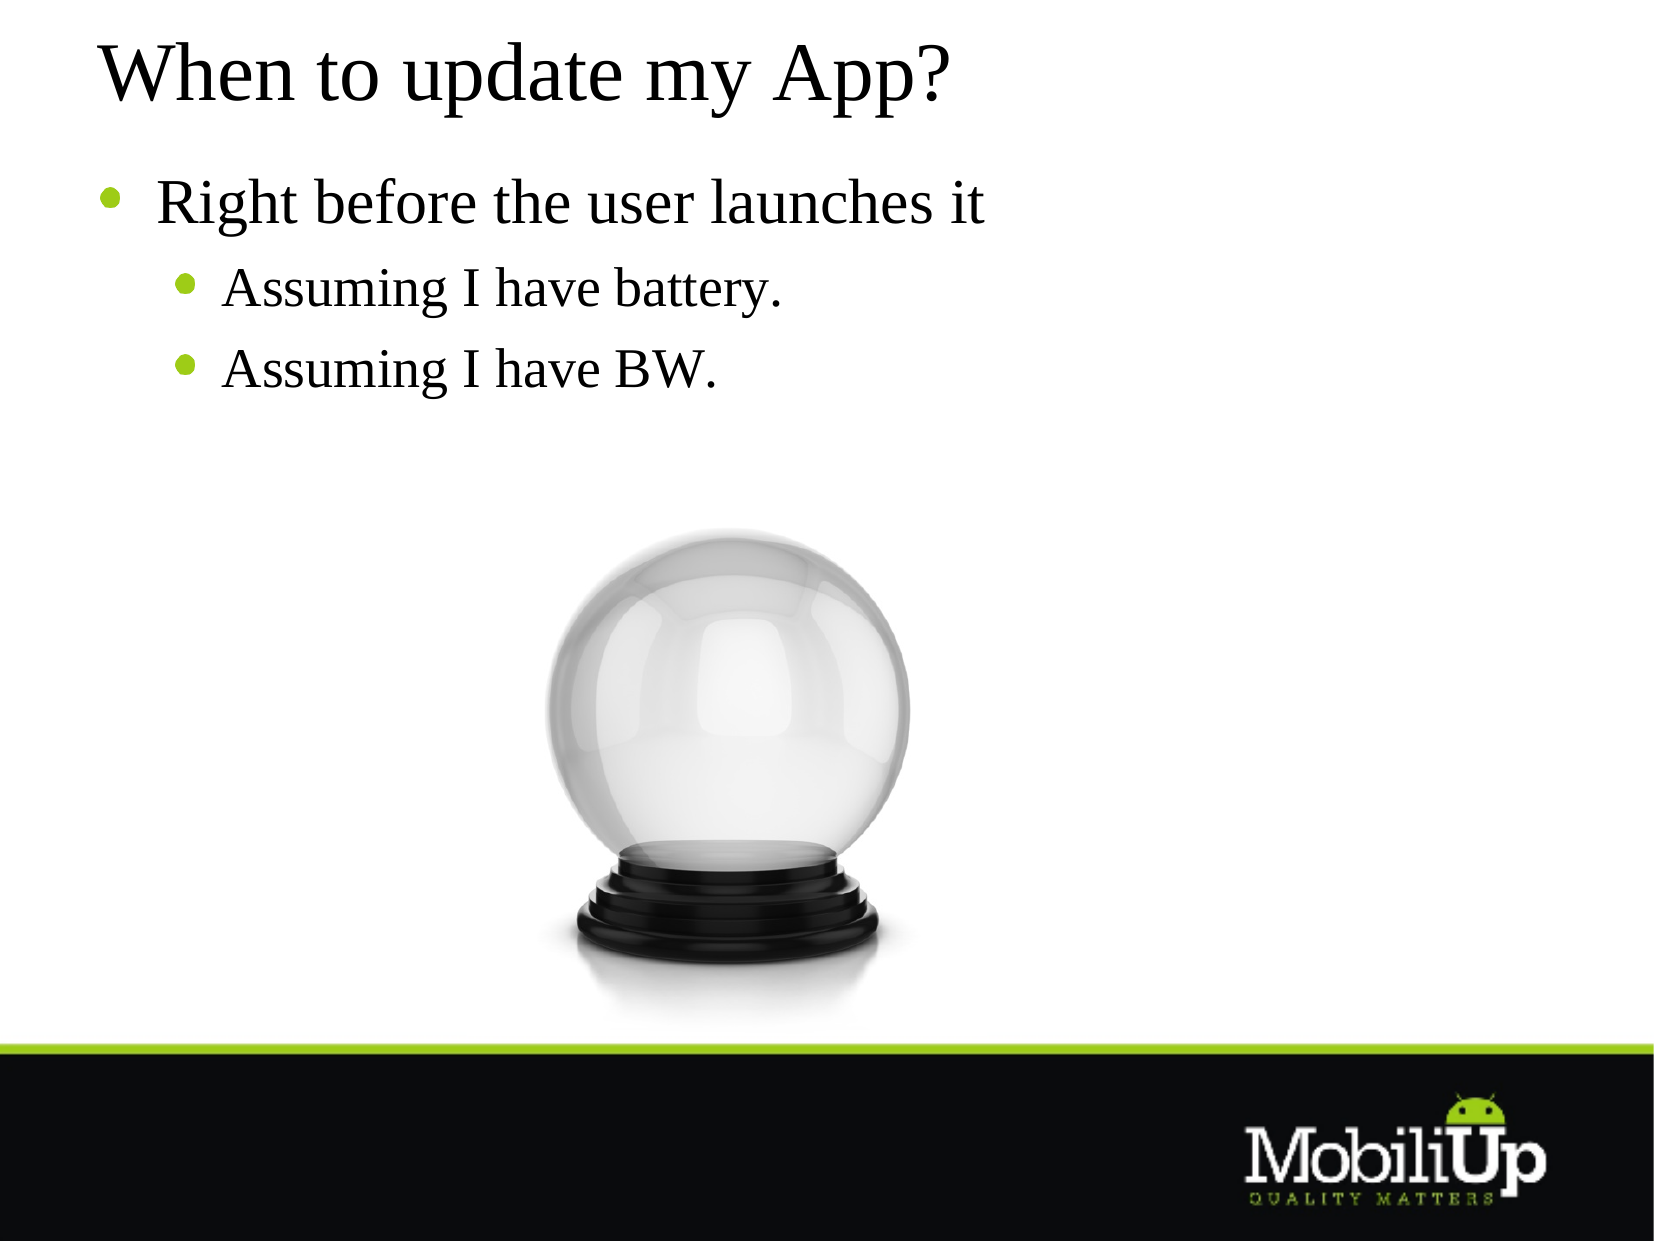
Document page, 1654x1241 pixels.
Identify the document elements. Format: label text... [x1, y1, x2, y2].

list Right before the user launches it Assuming I have battery. Assuming I have BW. [85, 151, 1574, 871]
picture [0, 0, 1654, 1241]
title When to update my App? [82, 9, 1571, 125]
